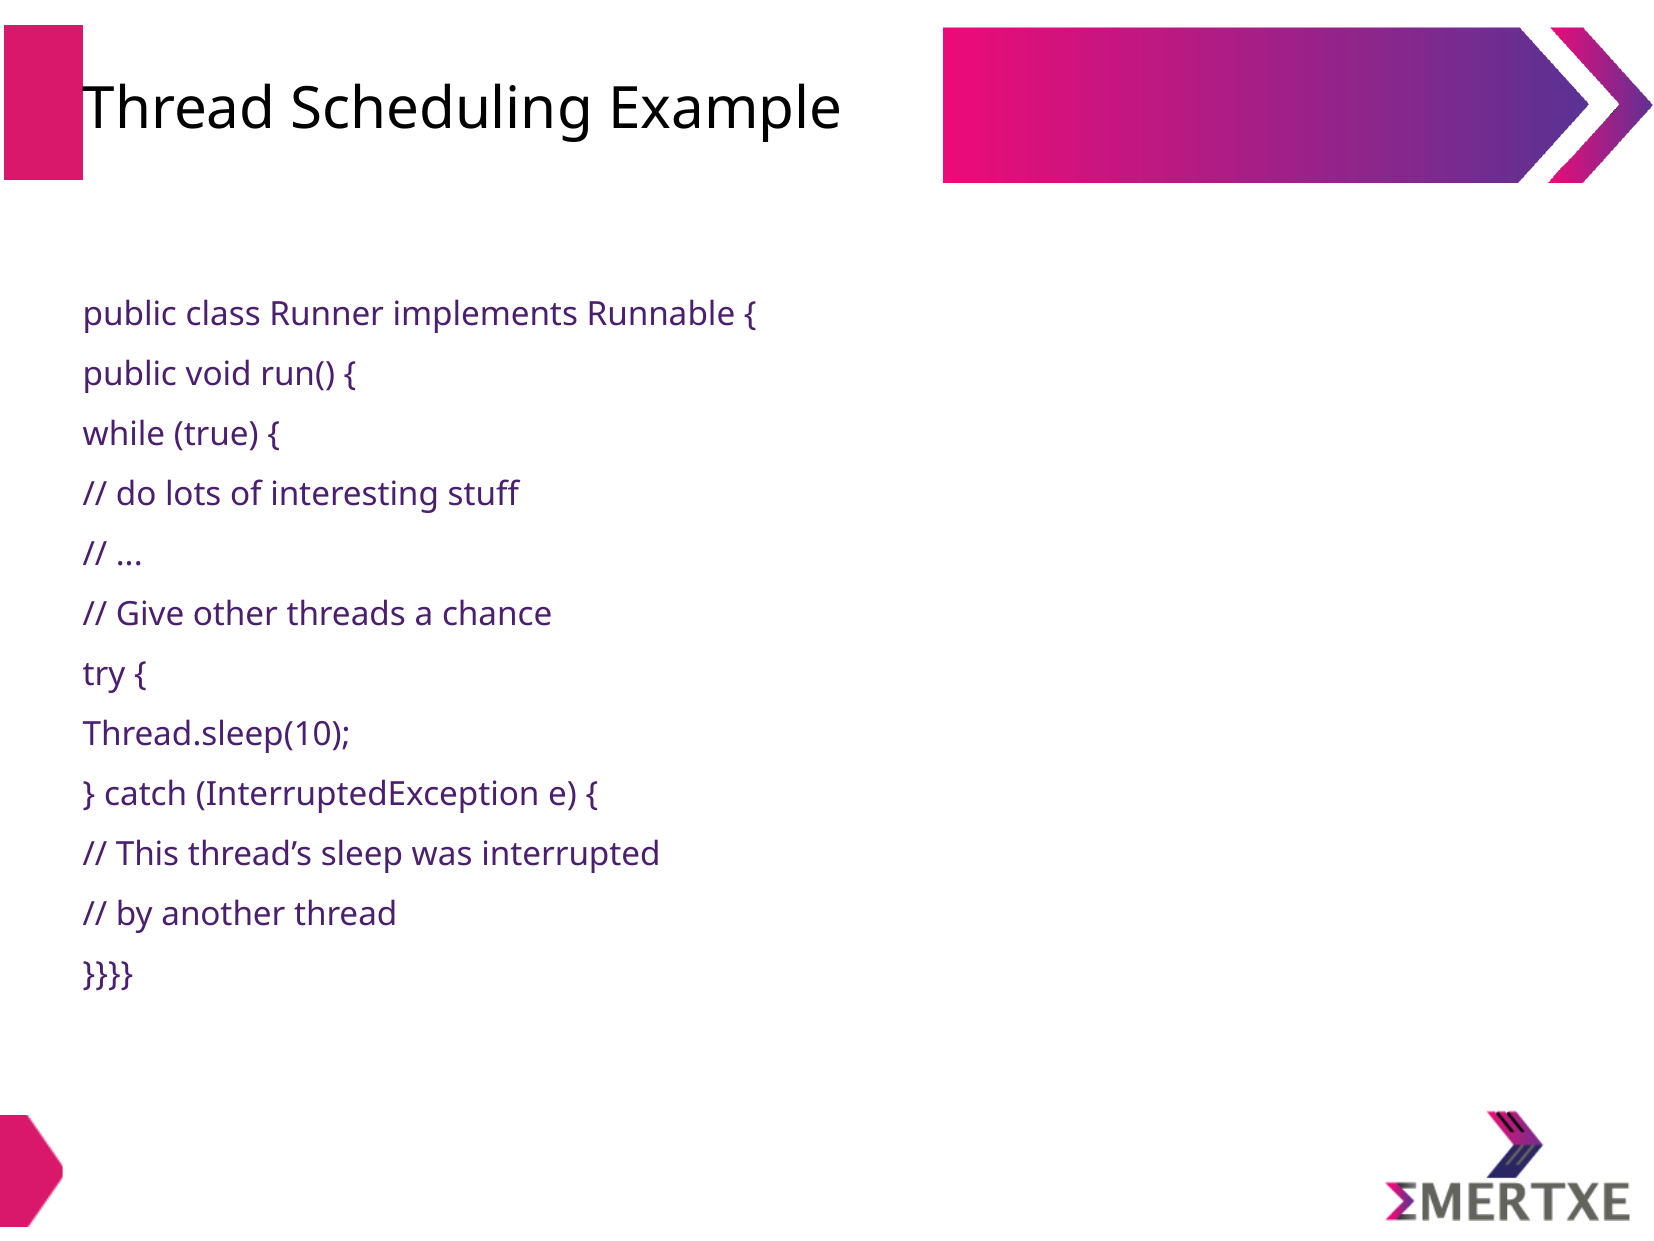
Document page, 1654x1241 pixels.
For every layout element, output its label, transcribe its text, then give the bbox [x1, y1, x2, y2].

picture [1385, 1107, 1631, 1221]
picture [1571, 27, 1653, 183]
list public class Runner implements Runnable { public void run() { while (true) { // do lots of interesting stuff // ... // Give other threads a chance try { Thread.sleep(10); } catch (InterruptedException e) { // This thread’s sleep was interrupted // by another thread }}}} [82, 290, 1571, 1010]
title Thread Scheduling Example [82, 2, 1571, 210]
